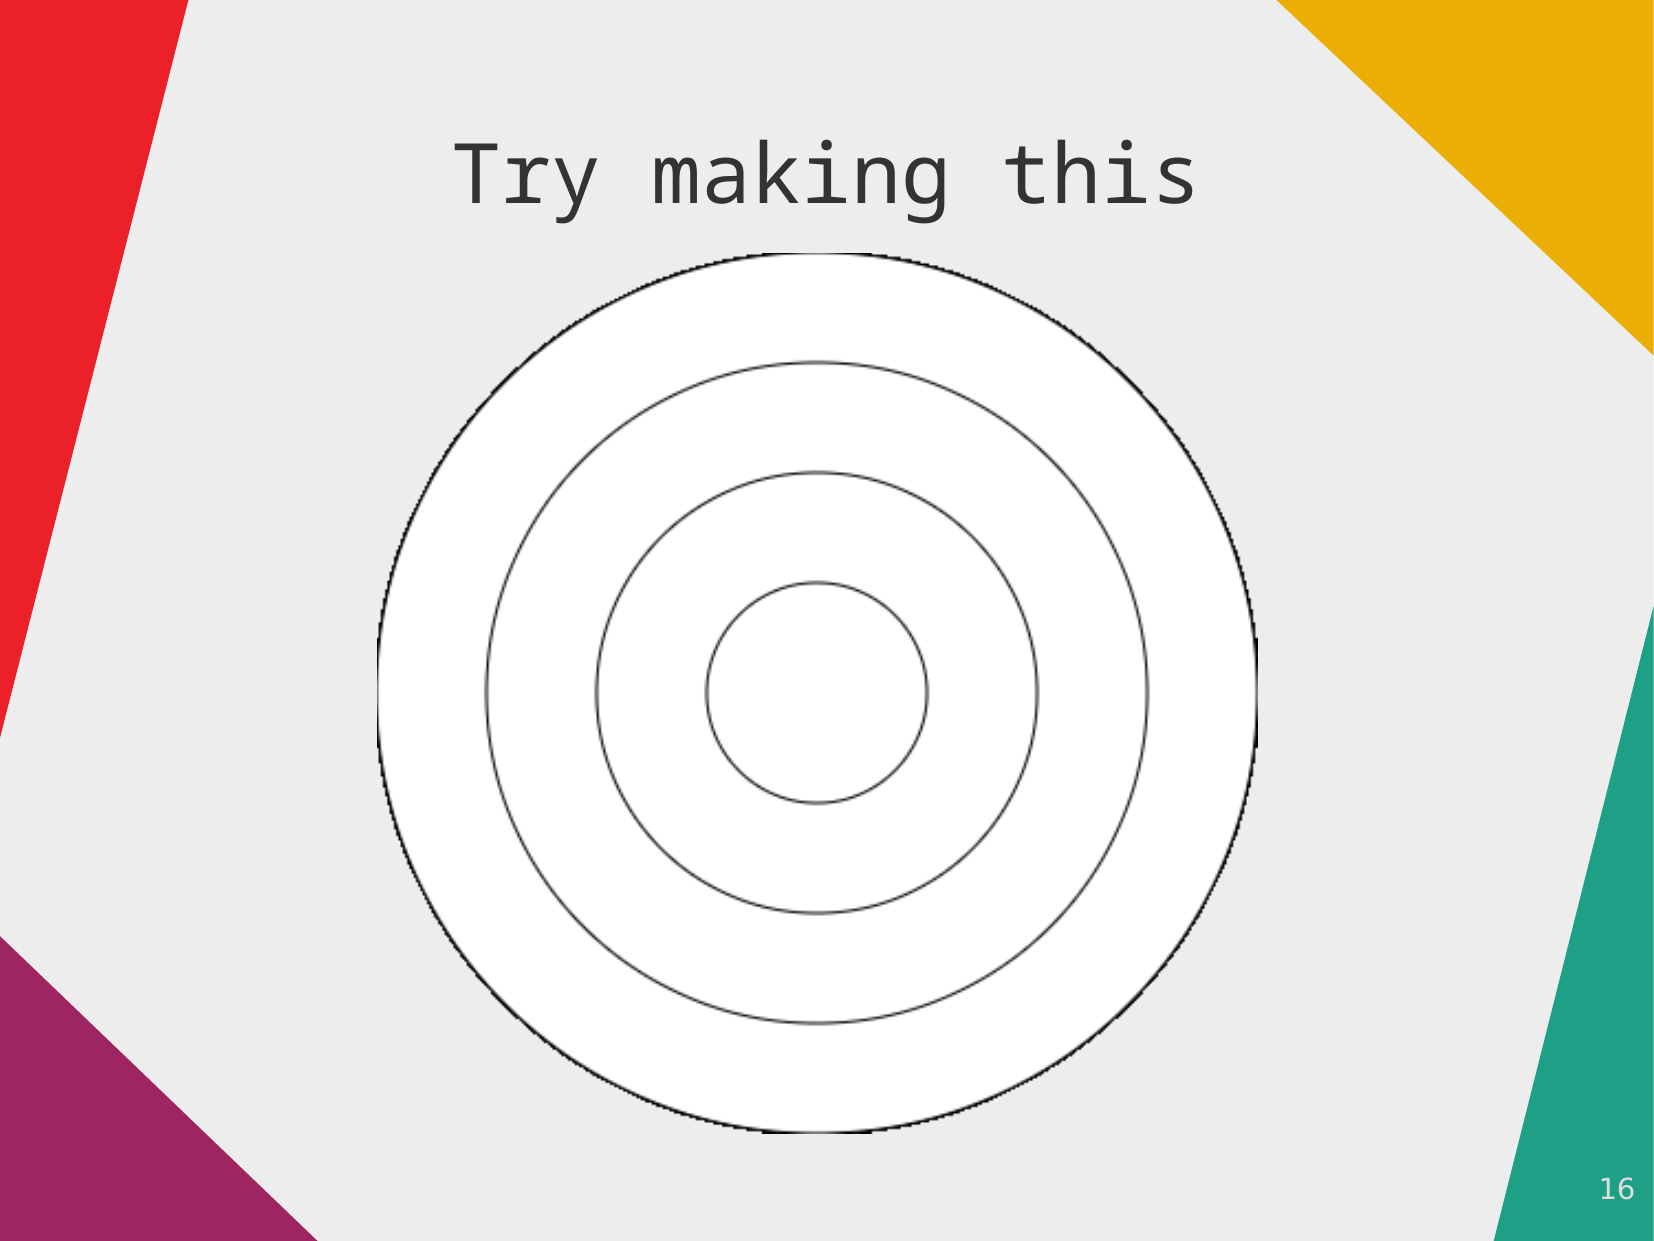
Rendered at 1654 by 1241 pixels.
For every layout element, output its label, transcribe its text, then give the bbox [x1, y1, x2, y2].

title Try making this [114, 73, 1539, 271]
picture [377, 253, 1258, 1134]
